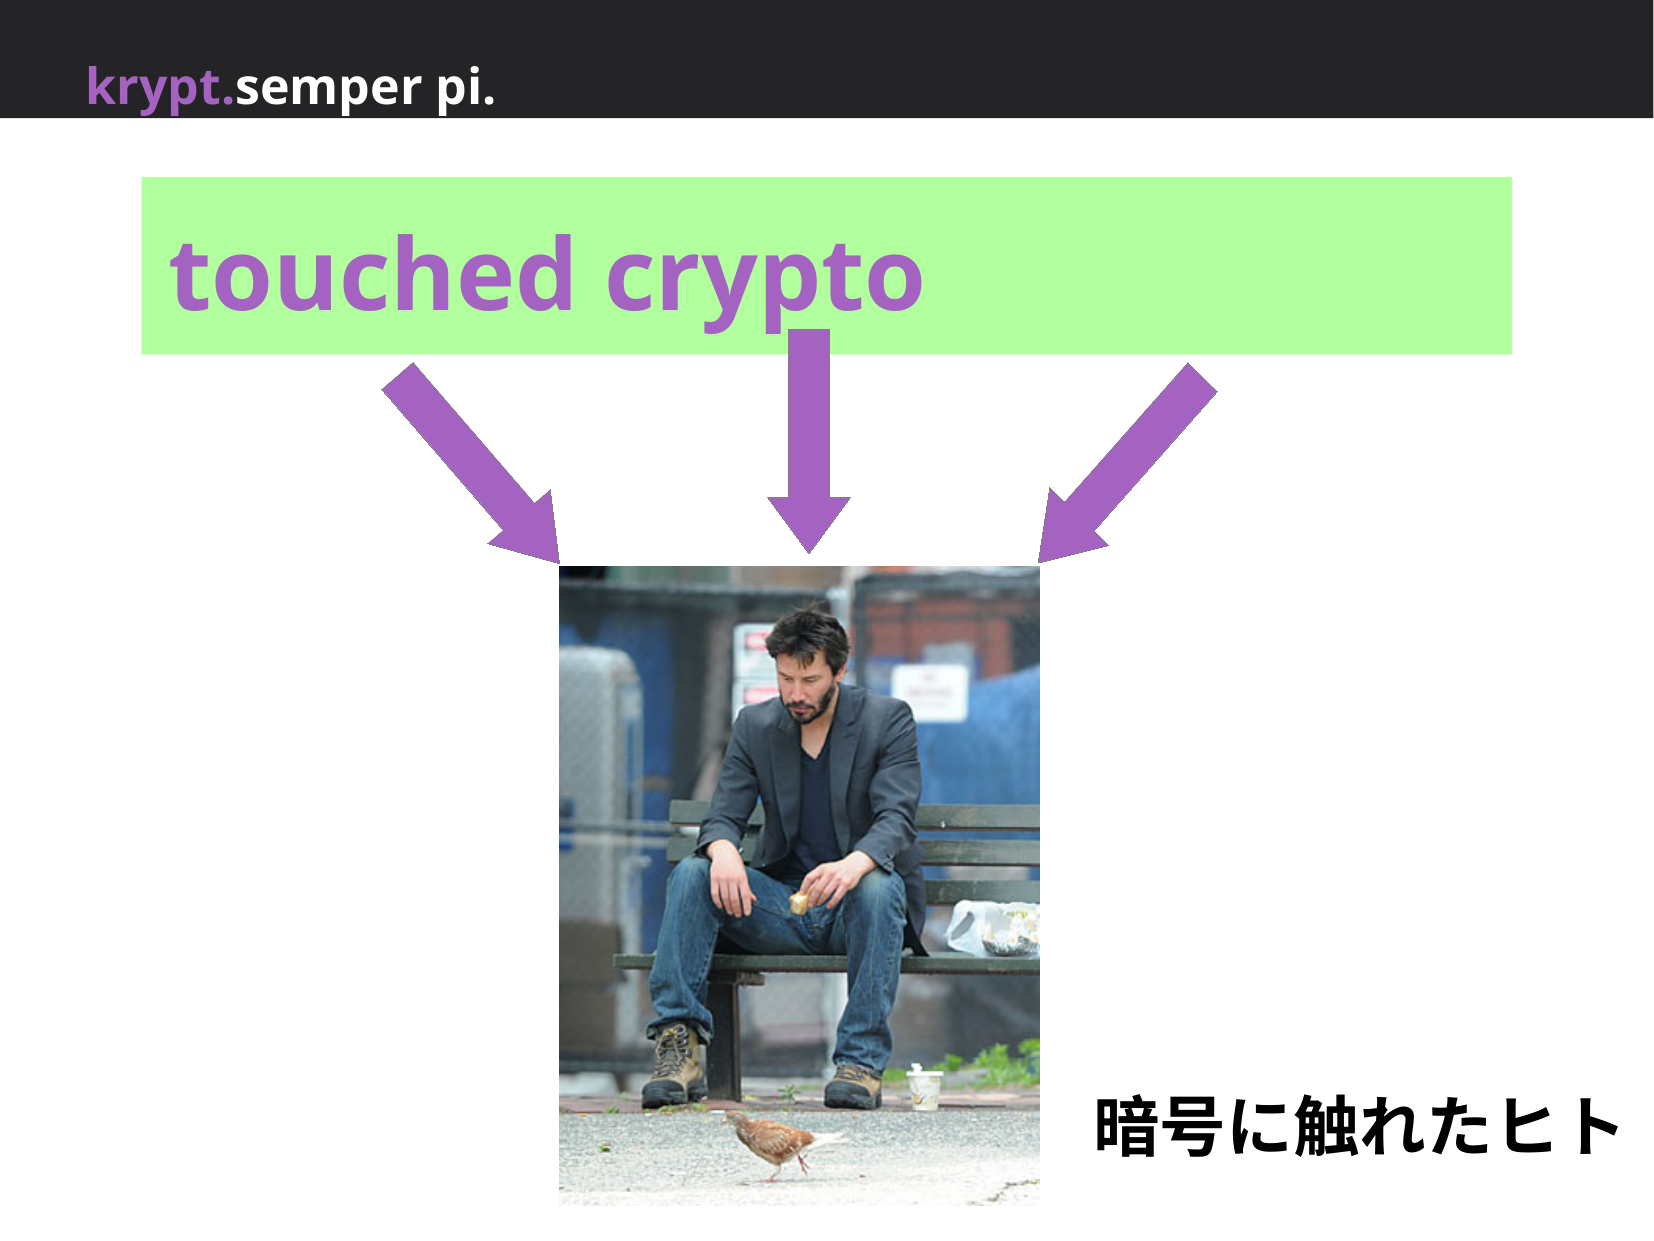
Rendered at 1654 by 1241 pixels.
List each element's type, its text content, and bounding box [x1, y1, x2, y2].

text_box 暗号に触れたヒト [295, 1015, 1642, 1229]
text_box touched crypto [153, 195, 981, 331]
text_box [141, 177, 1512, 1087]
text_box [0, 0, 1654, 119]
text_box krypt.semper pi. [70, 43, 544, 119]
